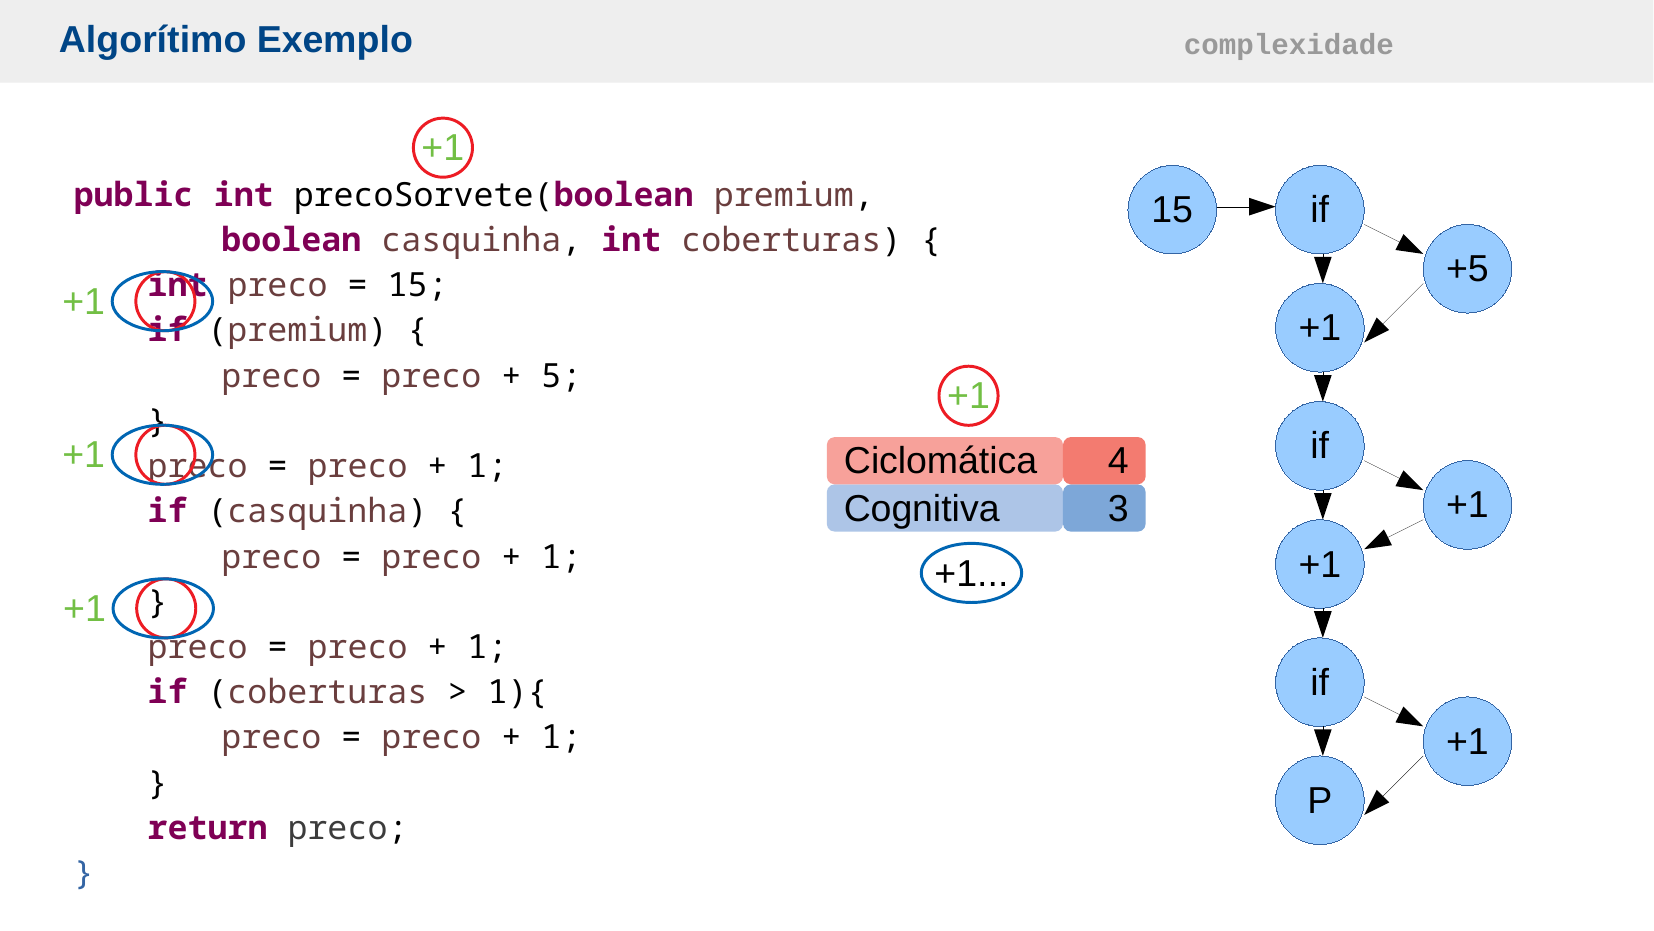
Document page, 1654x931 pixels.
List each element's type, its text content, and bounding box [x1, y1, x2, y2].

text_box +1 [112, 271, 213, 331]
text_box Cognitiva [826, 484, 1063, 532]
text_box P [1275, 755, 1365, 845]
text_box 3 [1062, 484, 1146, 532]
text_box public int precoSorvete(boolean premium, boolean casquinha, int coberturas) { int preco = 15; if (premium) { preco = preco + 5; } preco = preco + 1; if (casquinha) { preco = preco + 1; } preco = preco + 1; if (coberturas > 1){ preco = preco + 1; } return preco; } [59, 118, 1016, 857]
text_box complexidade [1169, 23, 1644, 71]
text_box +1 [1423, 696, 1512, 786]
text_box +1 [1275, 519, 1365, 609]
text_box 4 [1062, 437, 1146, 485]
text_box Ciclomática [826, 437, 1063, 485]
title Algorítimo Exemplo [59, 14, 1182, 66]
text_box +1 [938, 366, 999, 426]
text_box +1 [1275, 283, 1365, 373]
text_box +1 [112, 425, 213, 485]
text_box +1 [413, 118, 473, 178]
text_box if [1275, 637, 1365, 727]
text_box +1 [1423, 460, 1512, 550]
text_box 15 [1127, 165, 1217, 254]
text_box if [1275, 401, 1365, 491]
text_box +5 [1423, 224, 1512, 314]
text_box [0, 0, 1654, 83]
text_box +1... [921, 543, 1022, 603]
text_box +1 [113, 578, 214, 638]
text_box if [1275, 165, 1365, 254]
